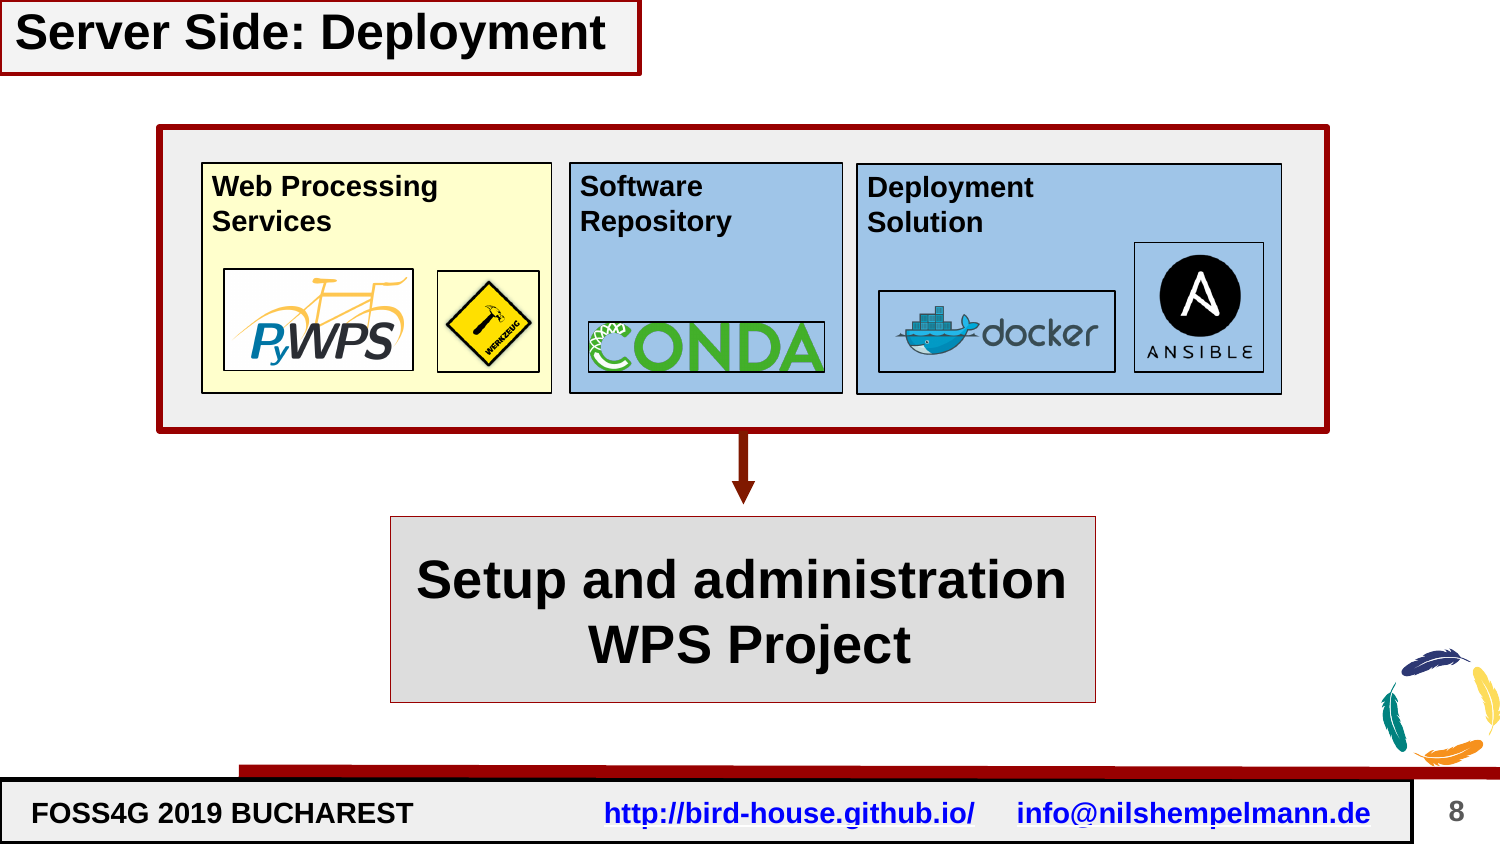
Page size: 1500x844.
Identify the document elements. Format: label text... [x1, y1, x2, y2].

text_box [159, 127, 1328, 431]
picture [224, 269, 413, 370]
text_box Deployment Solution [857, 163, 1282, 394]
picture [589, 322, 824, 372]
text_box <number> [1389, 777, 1480, 842]
text_box Software Repository [569, 162, 843, 393]
text_box Setup and administration WPS Project [390, 516, 1096, 703]
picture [1135, 243, 1263, 372]
text_box Server Side: Deployment [0, 0, 640, 75]
picture [1381, 648, 1500, 767]
picture [438, 271, 539, 372]
picture [879, 291, 1115, 372]
text_box Web Processing Services [201, 162, 552, 393]
